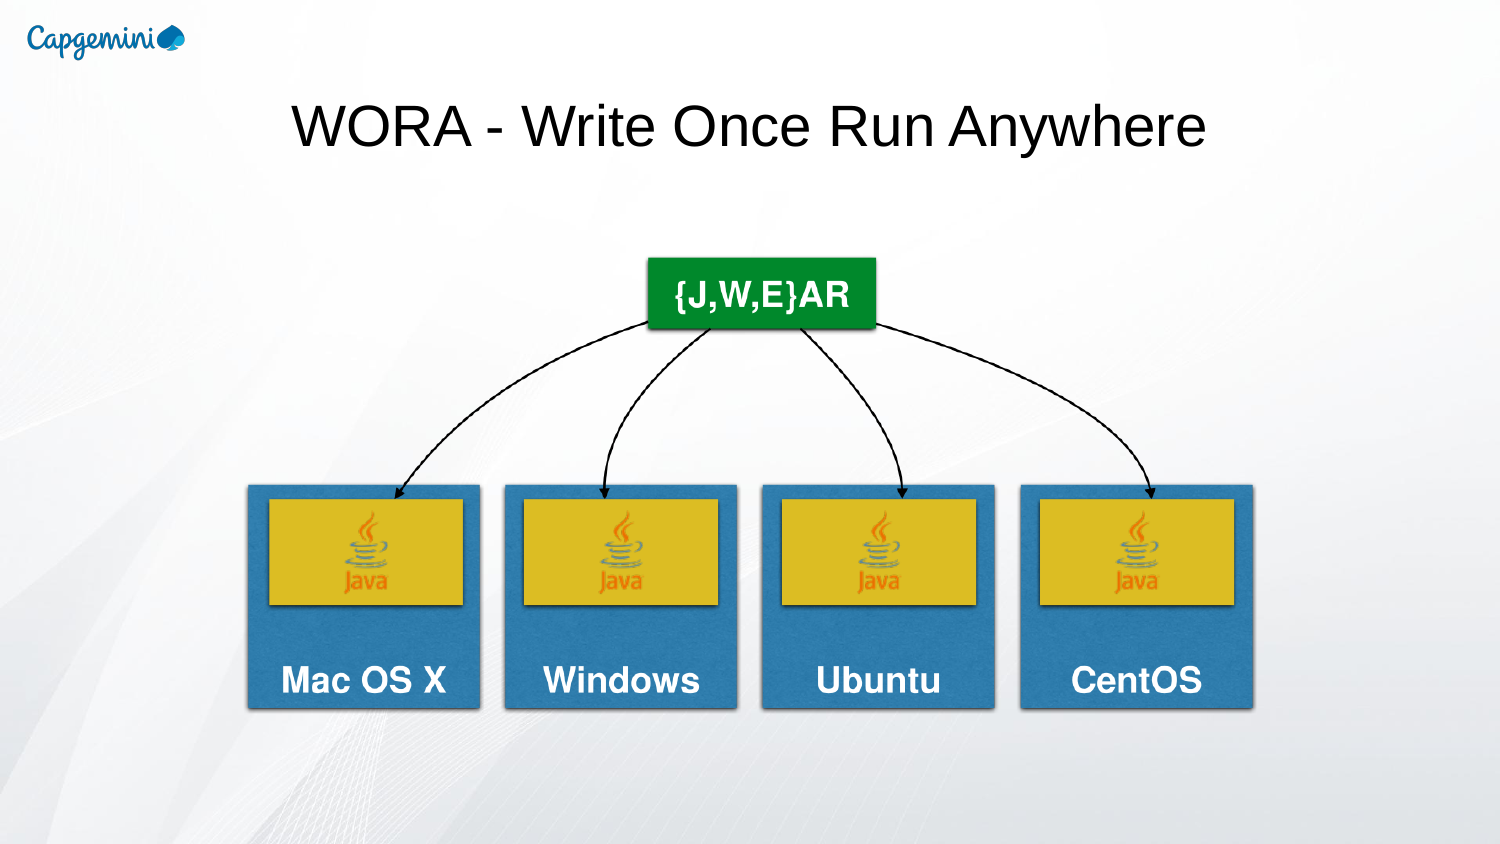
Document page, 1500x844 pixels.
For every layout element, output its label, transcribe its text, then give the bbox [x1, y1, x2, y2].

title WORA - Write Once Run Anywhere [51, 72, 1449, 167]
picture [0, 0, 1500, 844]
